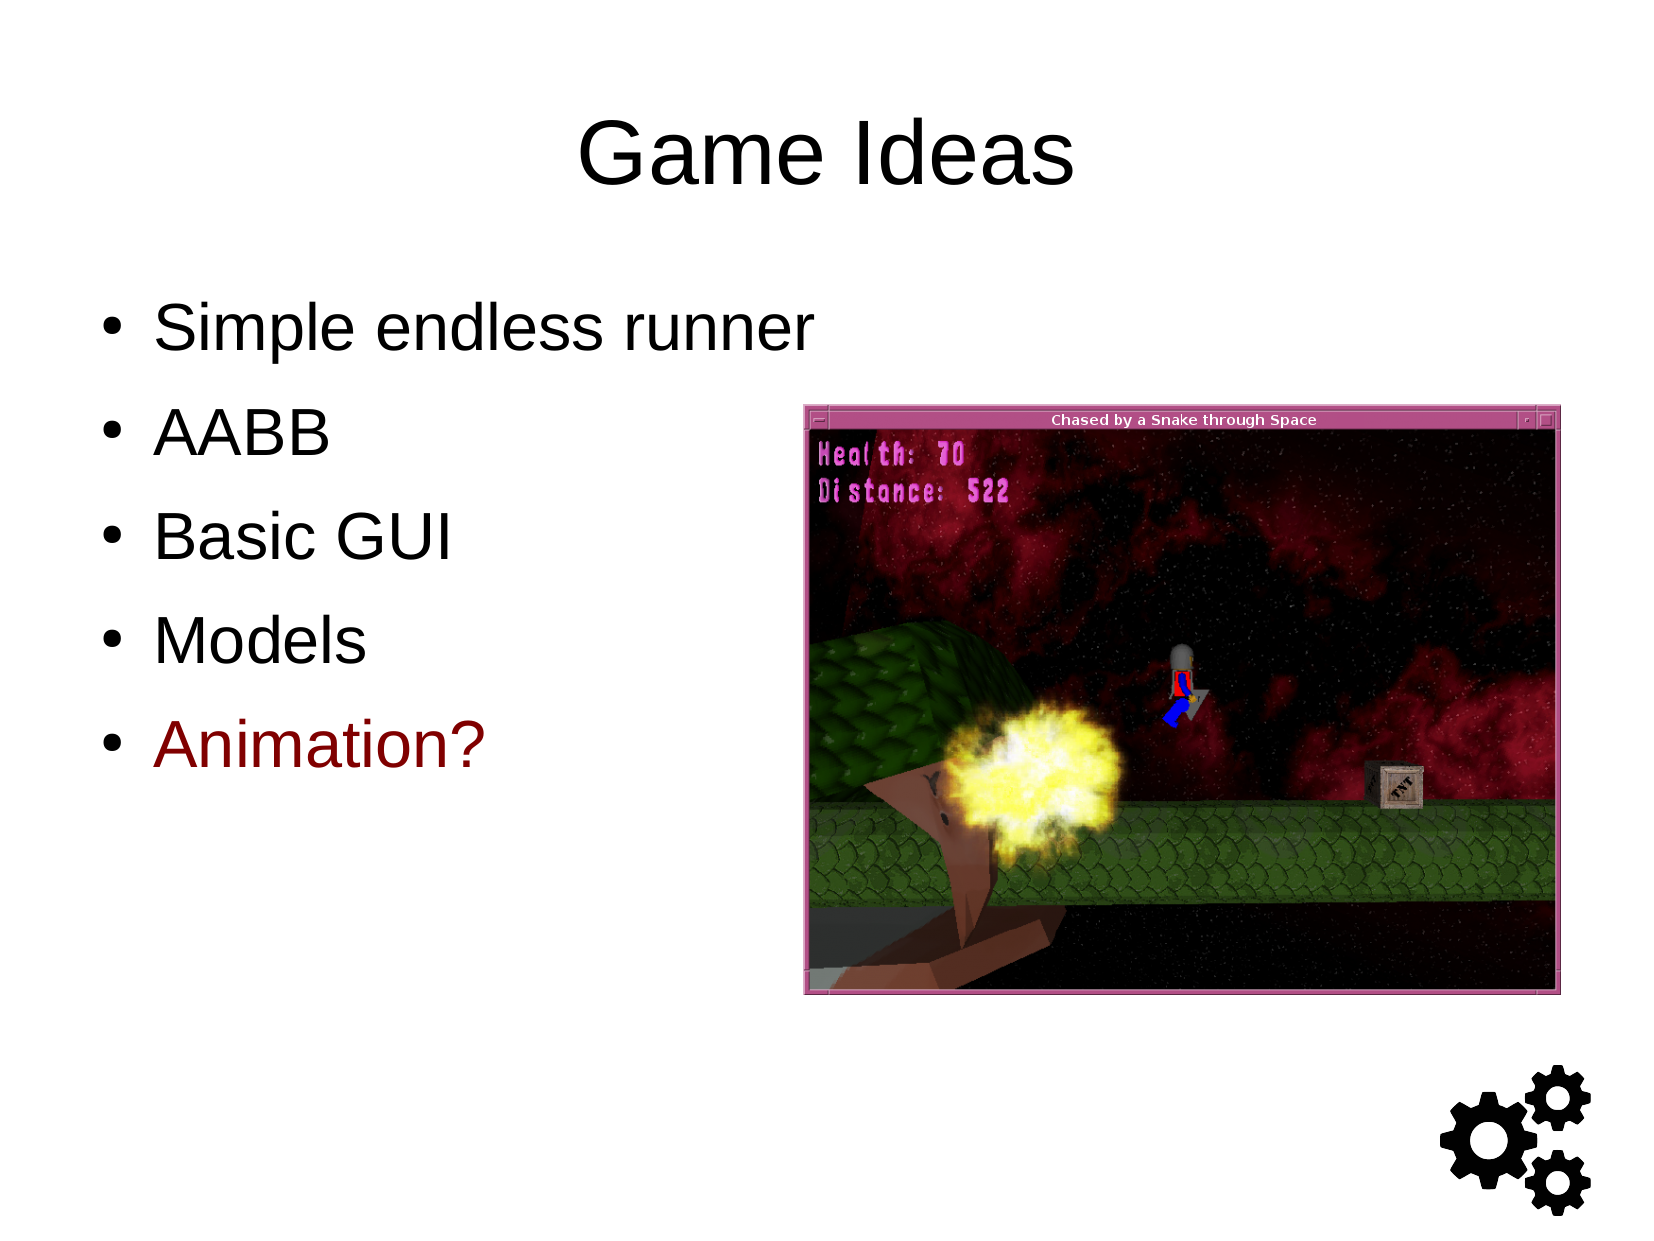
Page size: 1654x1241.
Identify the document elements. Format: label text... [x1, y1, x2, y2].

picture [803, 404, 1561, 995]
list Simple endless runner AABB Basic GUI Models Animation? [82, 290, 1571, 1010]
title Game Ideas [82, 49, 1571, 257]
picture [1440, 1065, 1591, 1216]
